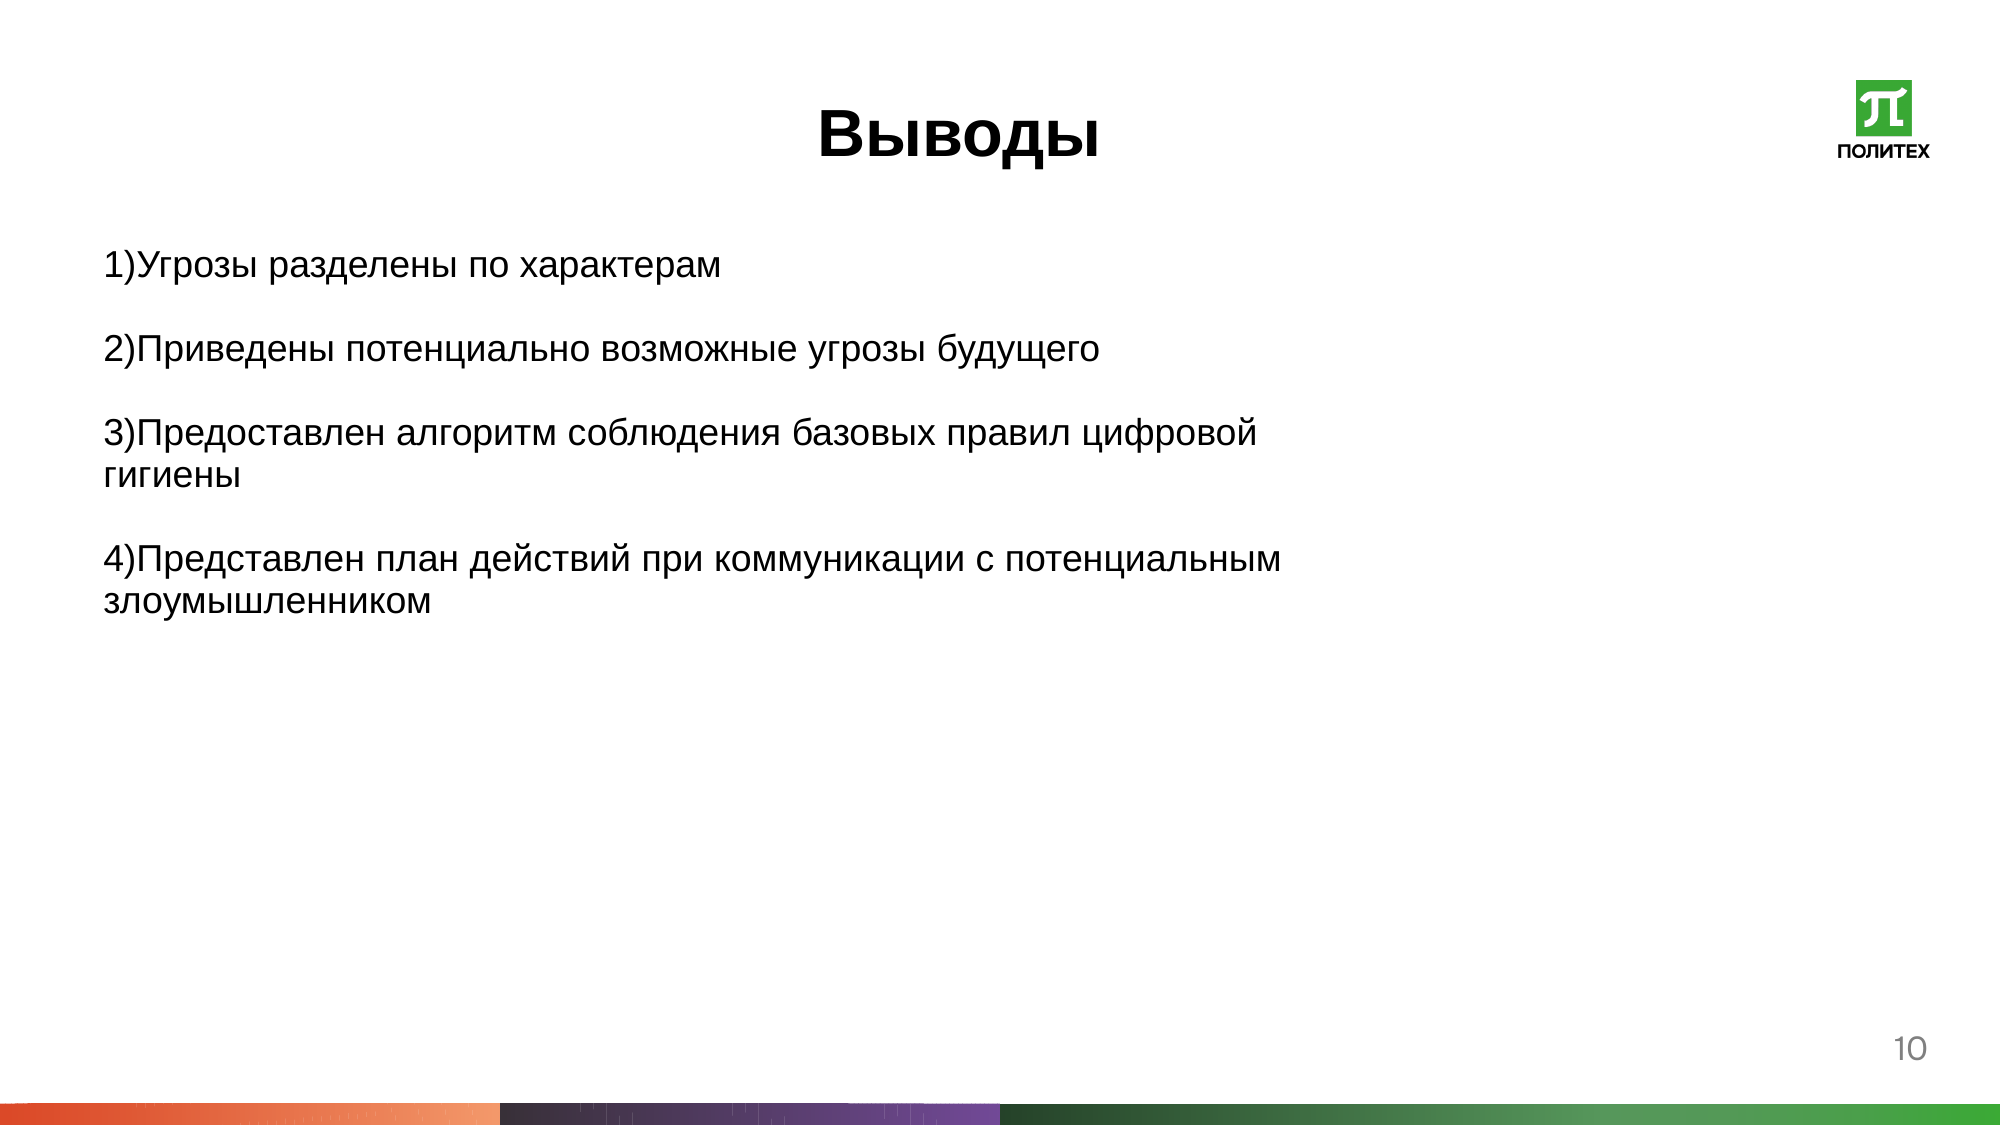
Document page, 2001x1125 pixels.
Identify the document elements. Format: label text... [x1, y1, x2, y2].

text_box 1)Угрозы разделены по характерам 2)Приведены потенциально возможные угрозы будущего 3)Предоставлен алгоритм соблюдения базовых правил цифровой гигиены 4)Представлен план действий при коммуникации с потенциальным злоумышленником [88, 236, 1418, 629]
text_box Выводы [383, 88, 1536, 296]
picture [1838, 80, 1930, 158]
